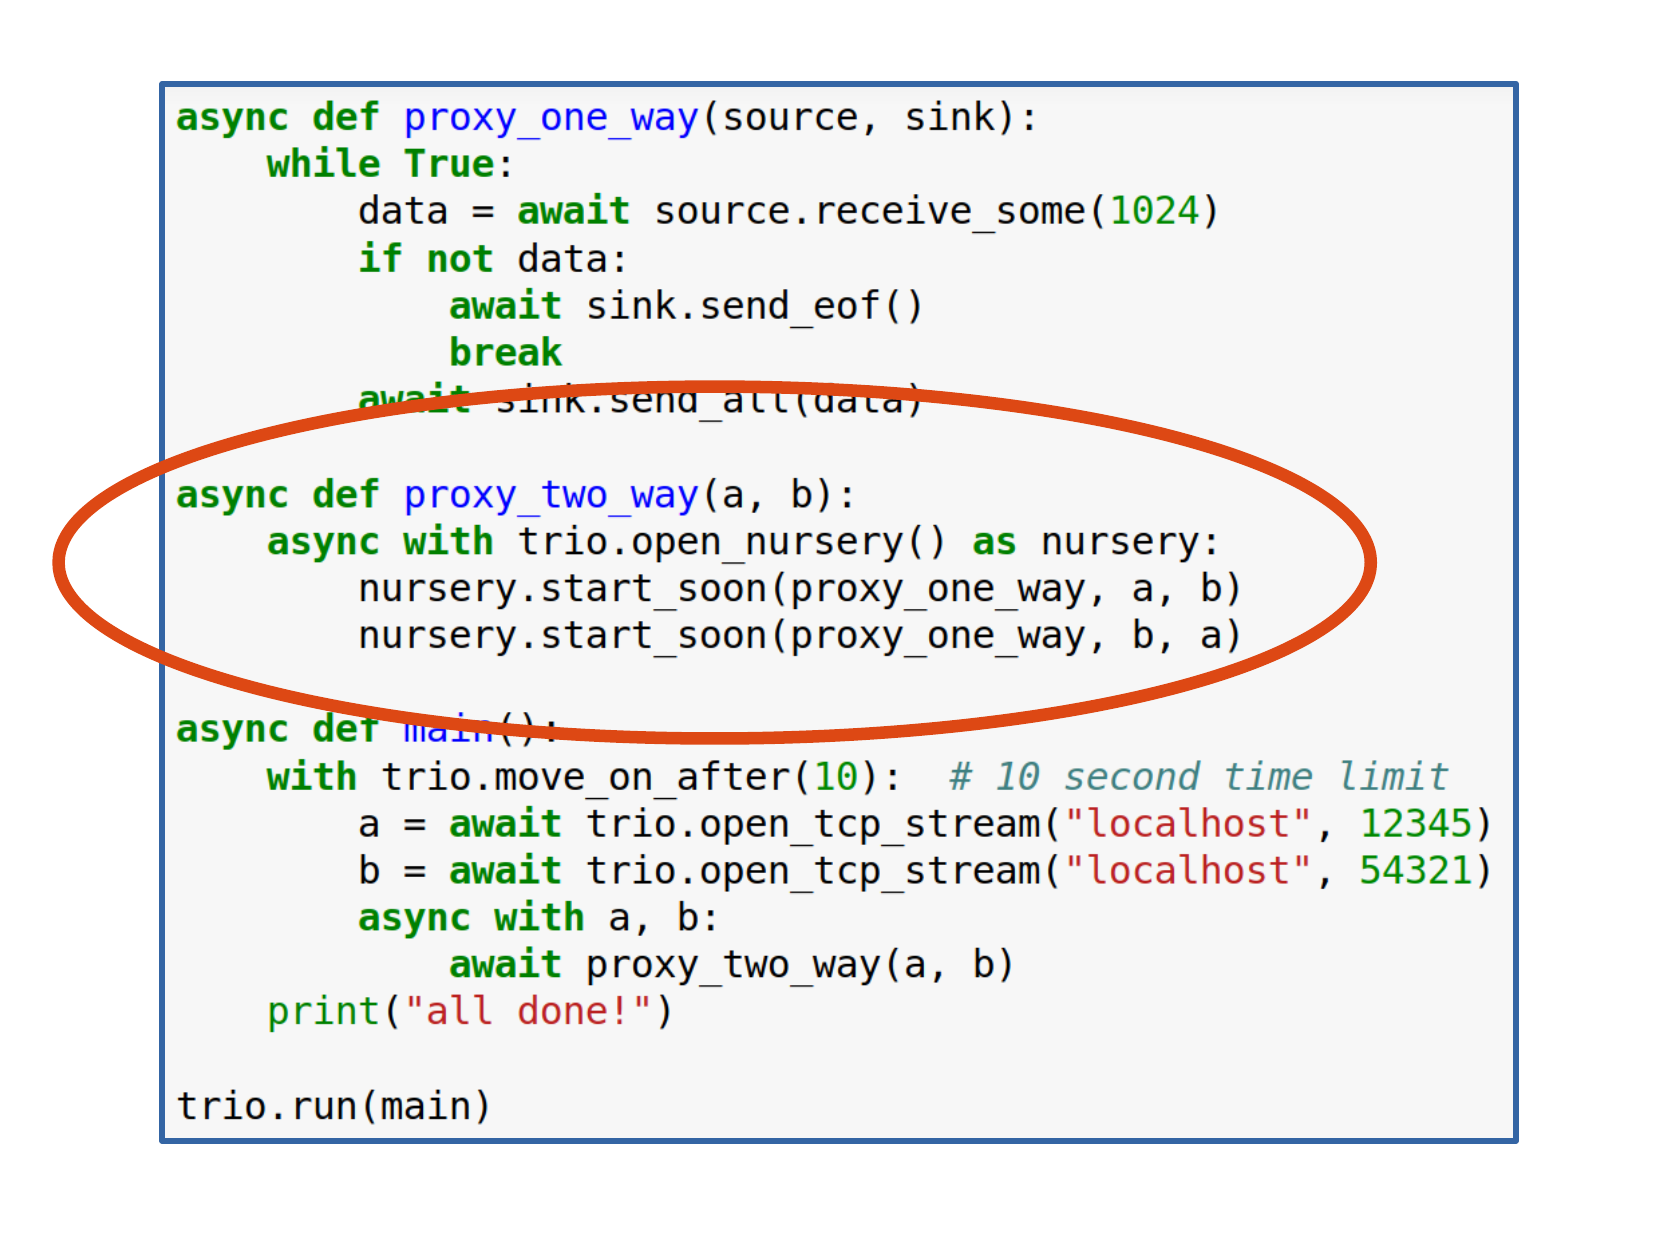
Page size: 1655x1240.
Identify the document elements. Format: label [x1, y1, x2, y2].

picture [165, 393, 1364, 732]
picture [165, 87, 1513, 1138]
